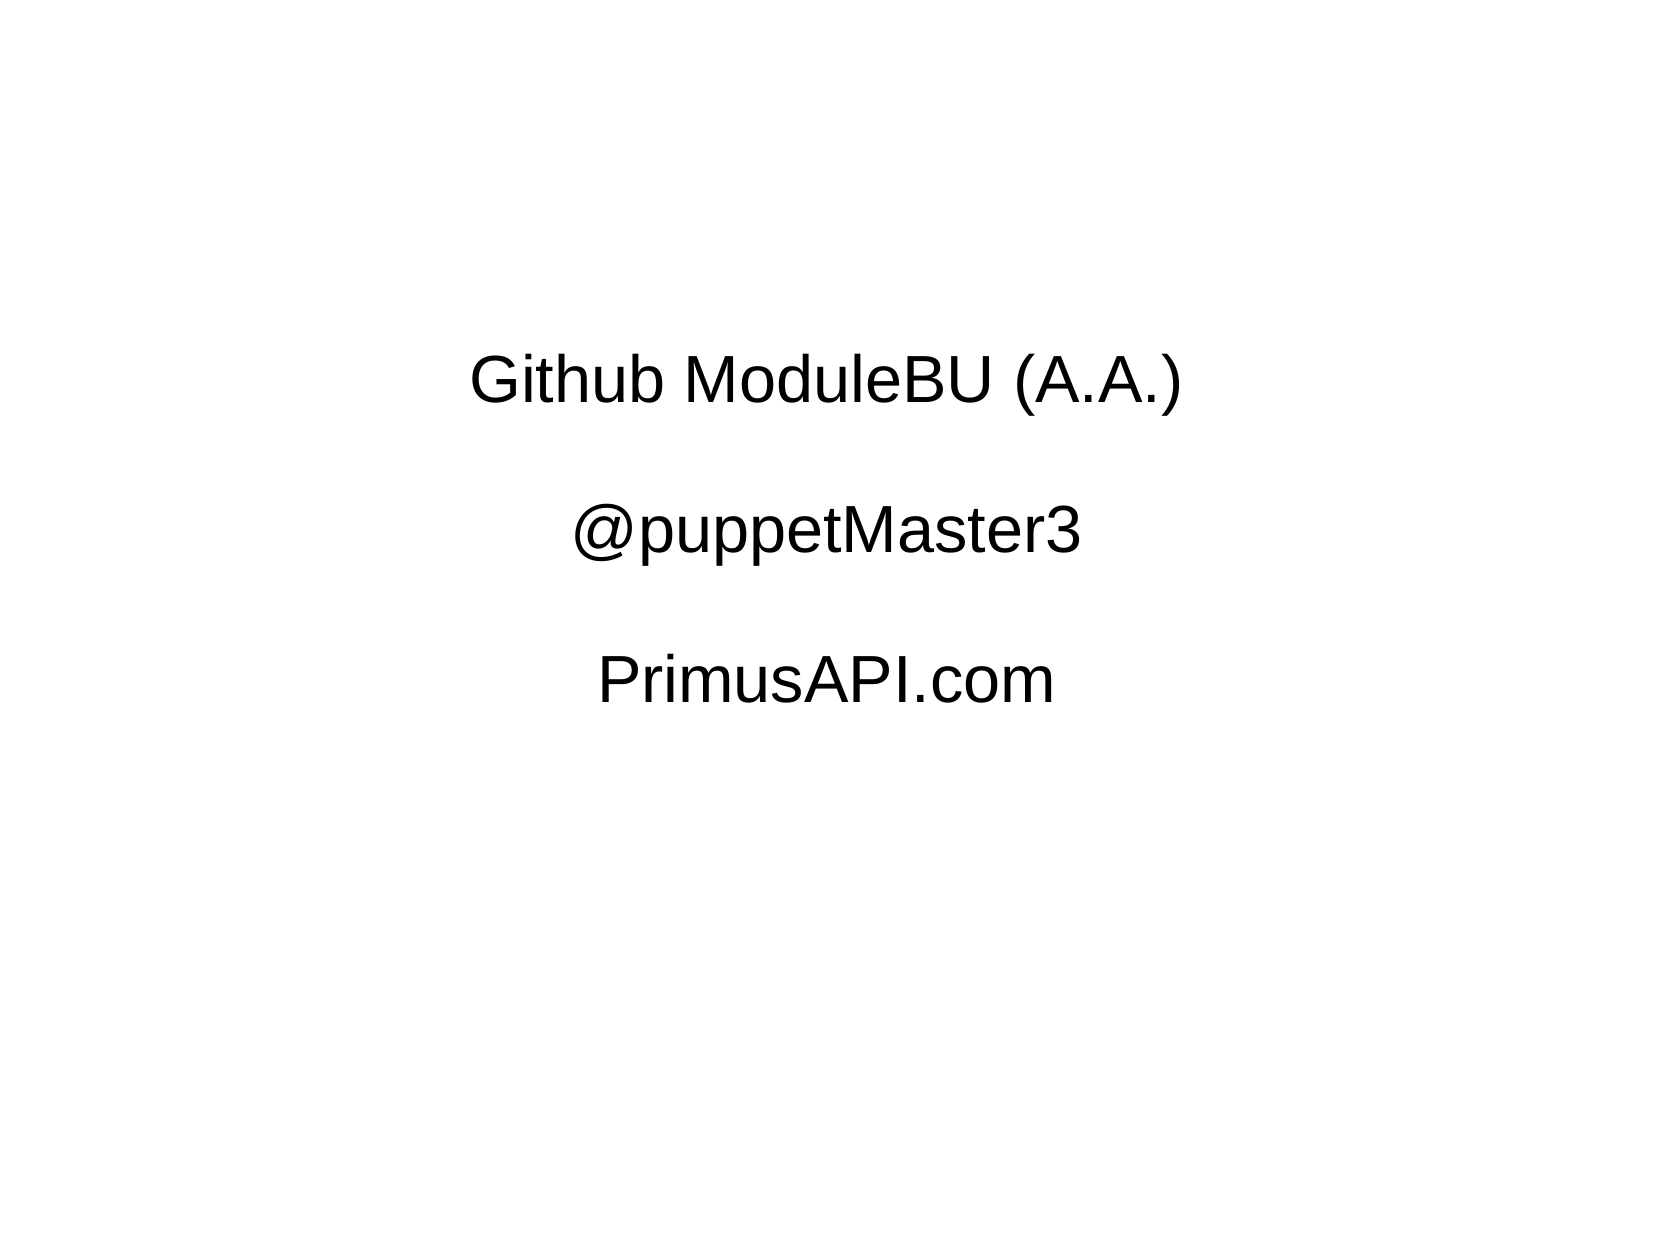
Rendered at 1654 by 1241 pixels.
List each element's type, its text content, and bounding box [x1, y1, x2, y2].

subtitle Github ModuleBU (A.A.) @puppetMaster3 PrimusAPI.com [82, 49, 1571, 1010]
